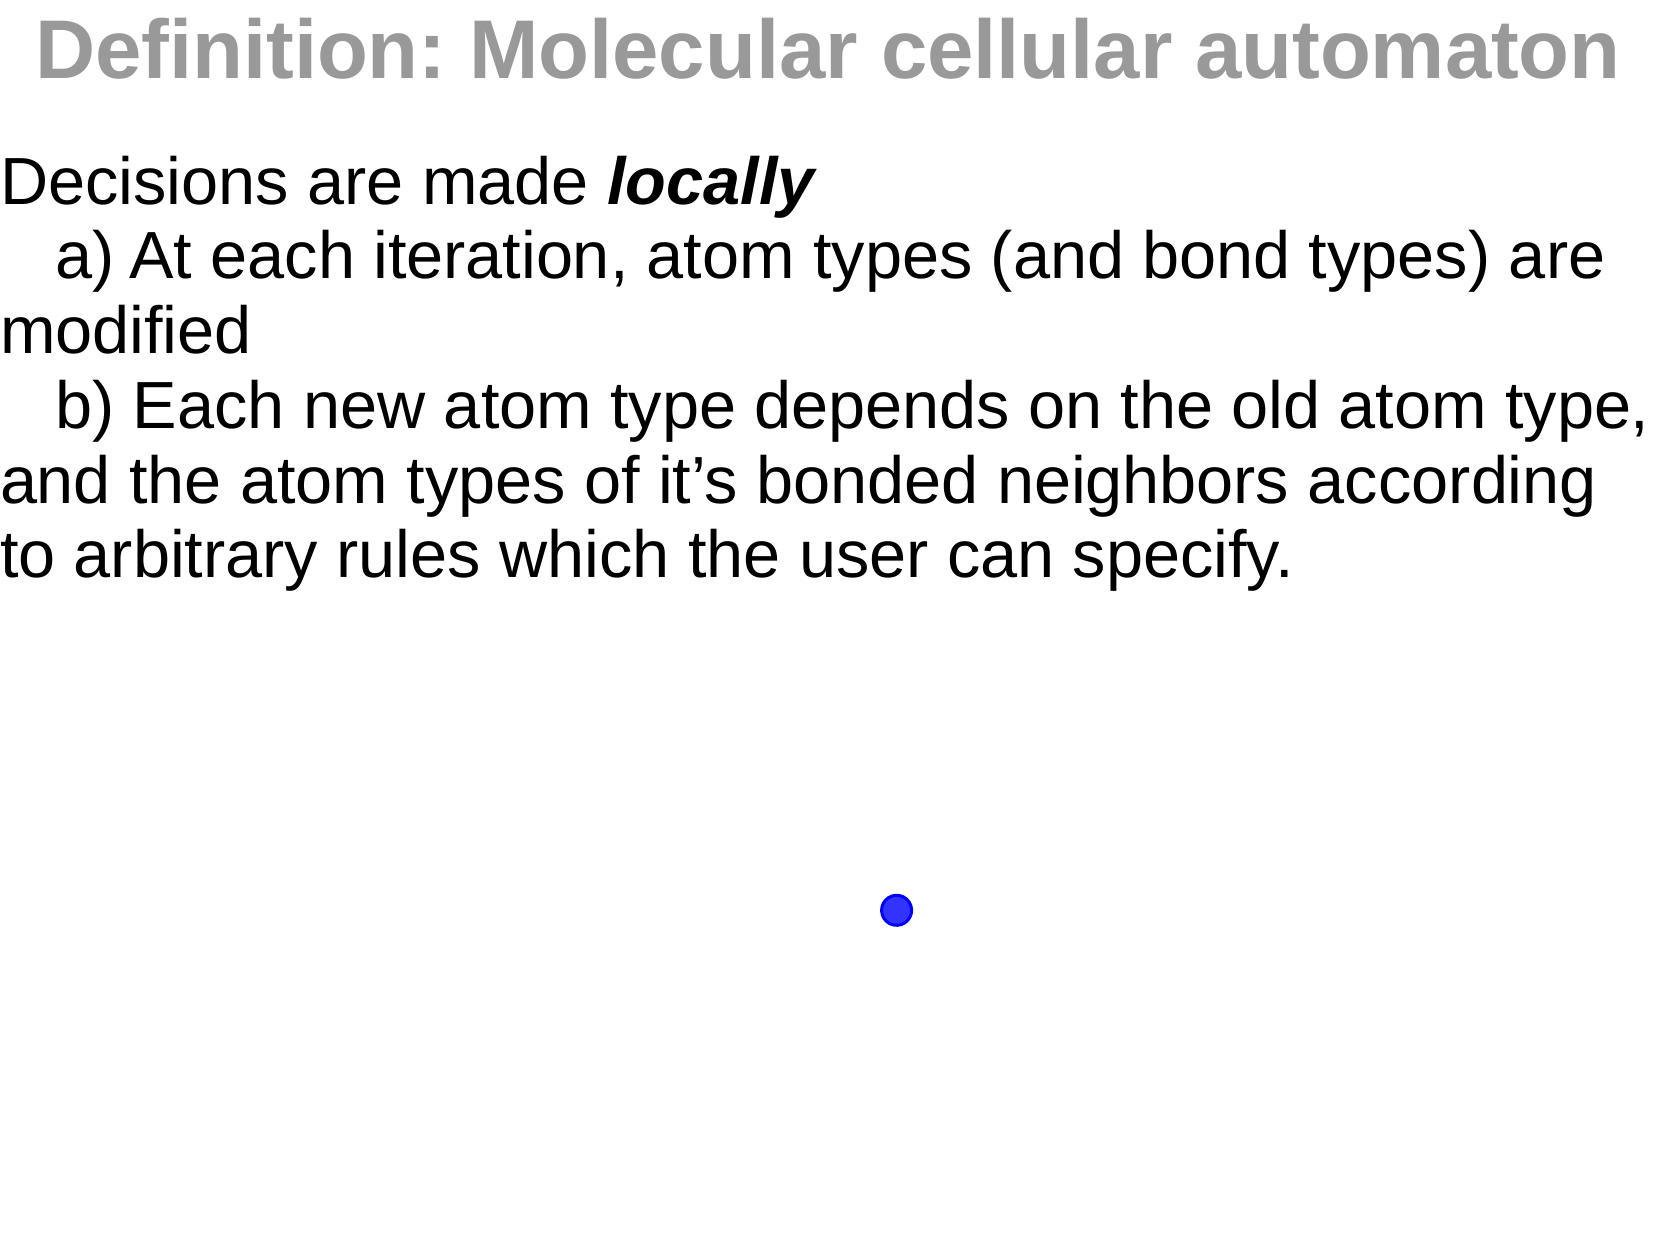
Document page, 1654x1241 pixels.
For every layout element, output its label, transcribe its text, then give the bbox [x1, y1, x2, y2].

text_box [881, 895, 912, 926]
text_box Decisions are made locally a) At each iteration, atom types (and bond types) are modified b) Each new atom type depends on the old atom type, and the atom types of it’s bonded neighbors according to arbitrary rules which the user can specify. [0, 105, 1654, 631]
title Definition: Molecular cellular automaton [0, 0, 1654, 105]
